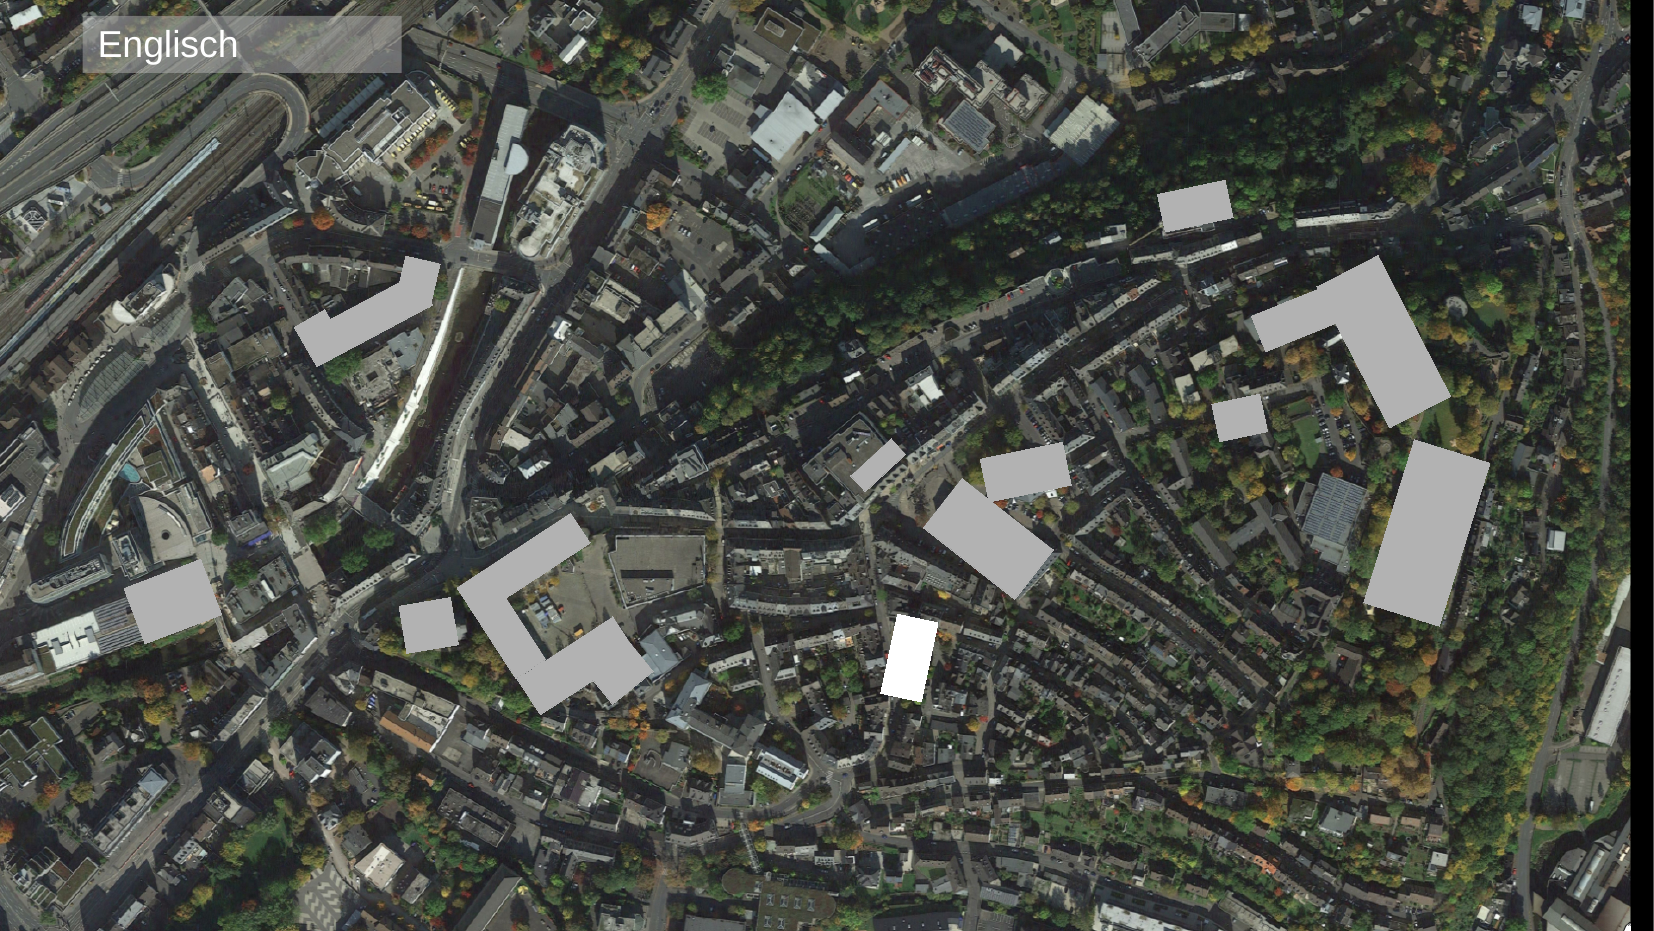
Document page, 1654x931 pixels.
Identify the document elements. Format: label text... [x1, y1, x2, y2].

text_box [850, 438, 906, 492]
text_box [923, 442, 1072, 600]
text_box [294, 256, 441, 367]
text_box [1211, 394, 1268, 442]
text_box [399, 597, 459, 654]
text_box [1363, 439, 1490, 627]
picture [0, 0, 1654, 931]
text_box [1157, 180, 1234, 232]
text_box [457, 513, 654, 715]
text_box [124, 559, 222, 644]
text_box [1251, 255, 1451, 428]
text_box Englisch [82, 15, 402, 73]
text_box [880, 614, 938, 702]
